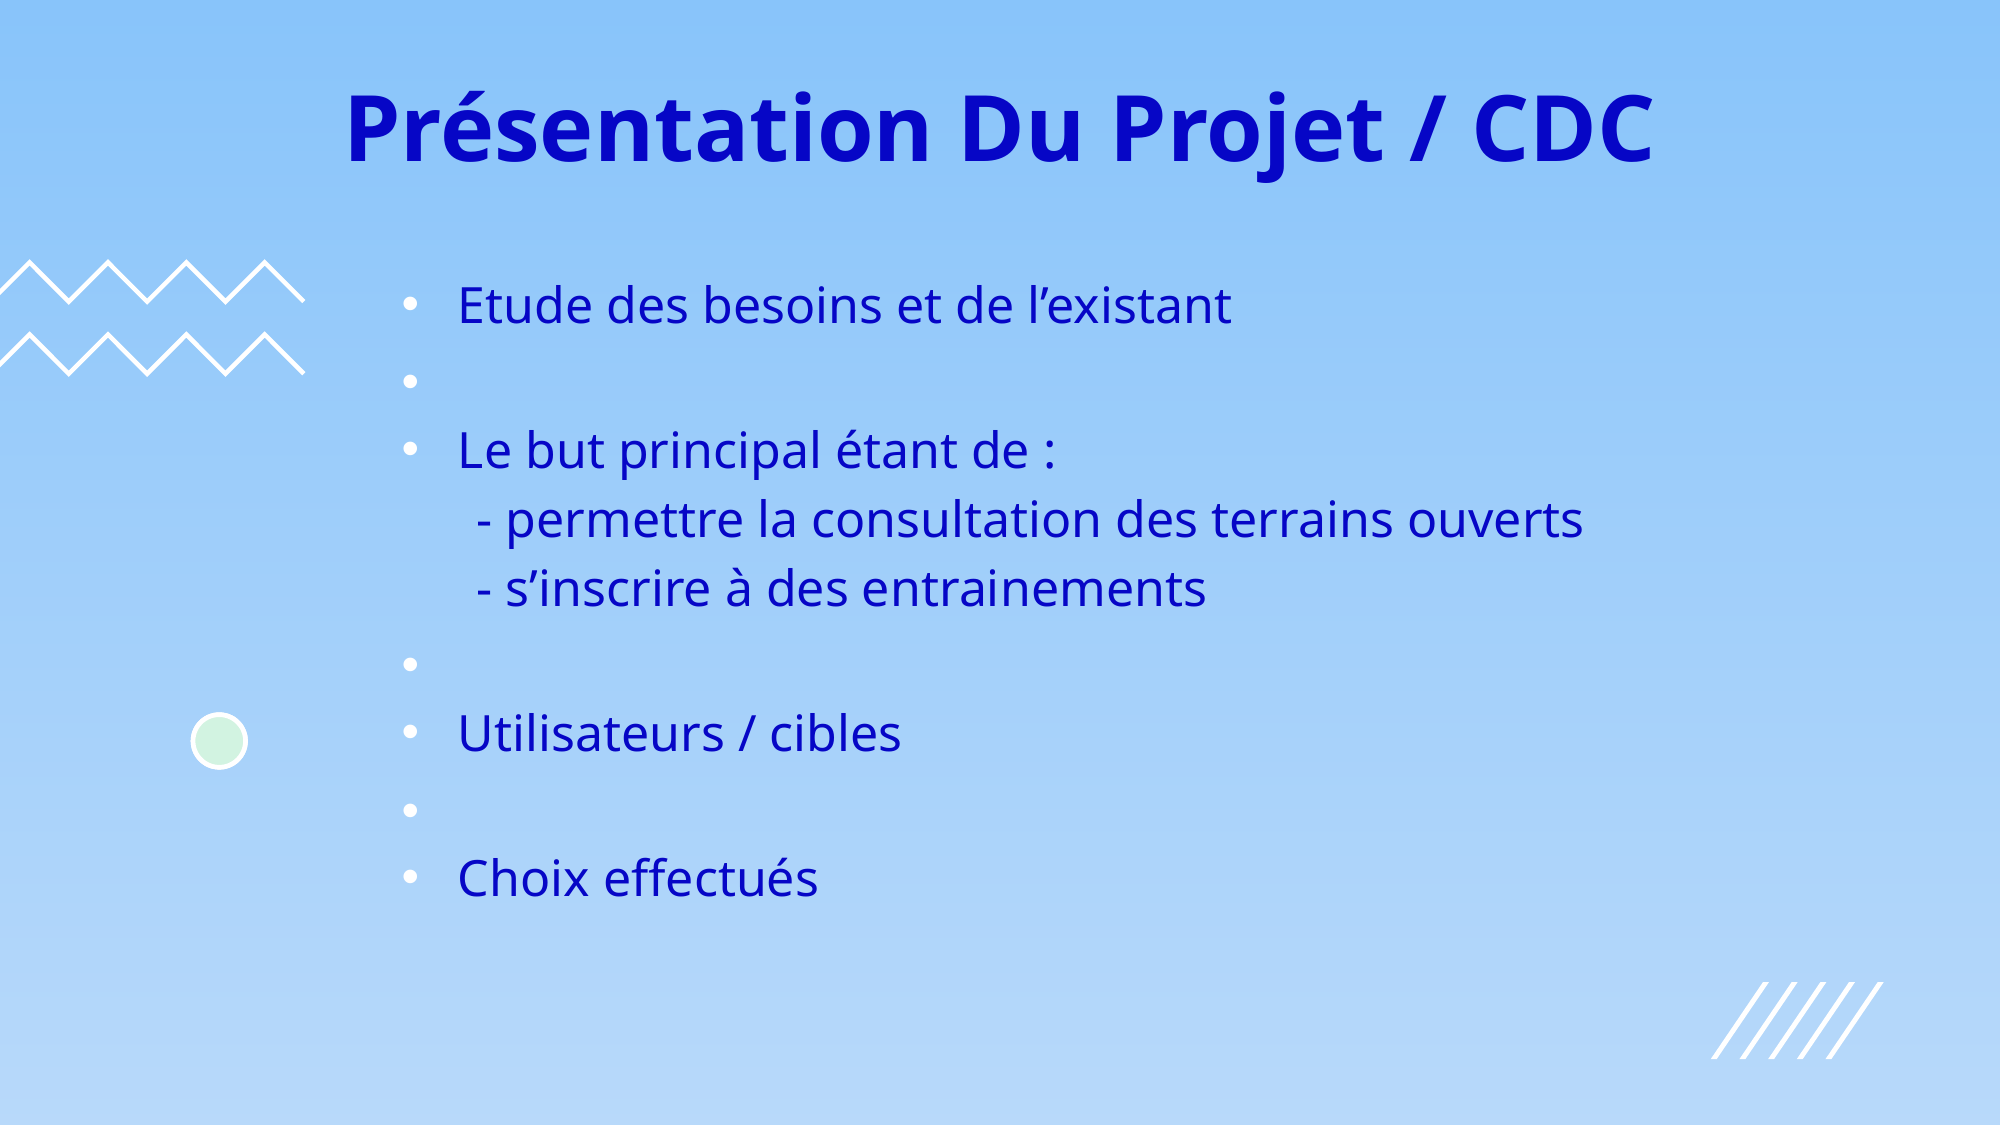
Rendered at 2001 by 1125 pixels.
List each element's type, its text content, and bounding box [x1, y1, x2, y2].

text_box [0, 190, 2000, 1125]
title Présentation Du Projet / CDC [0, 0, 2000, 190]
text_box Etude des besoins et de l’existant Le but principal étant de : - permettre la consultation des terrains ouverts - s’inscrire à des entrainements Utilisateurs / cibles Choix effectués [137, 277, 1863, 1014]
